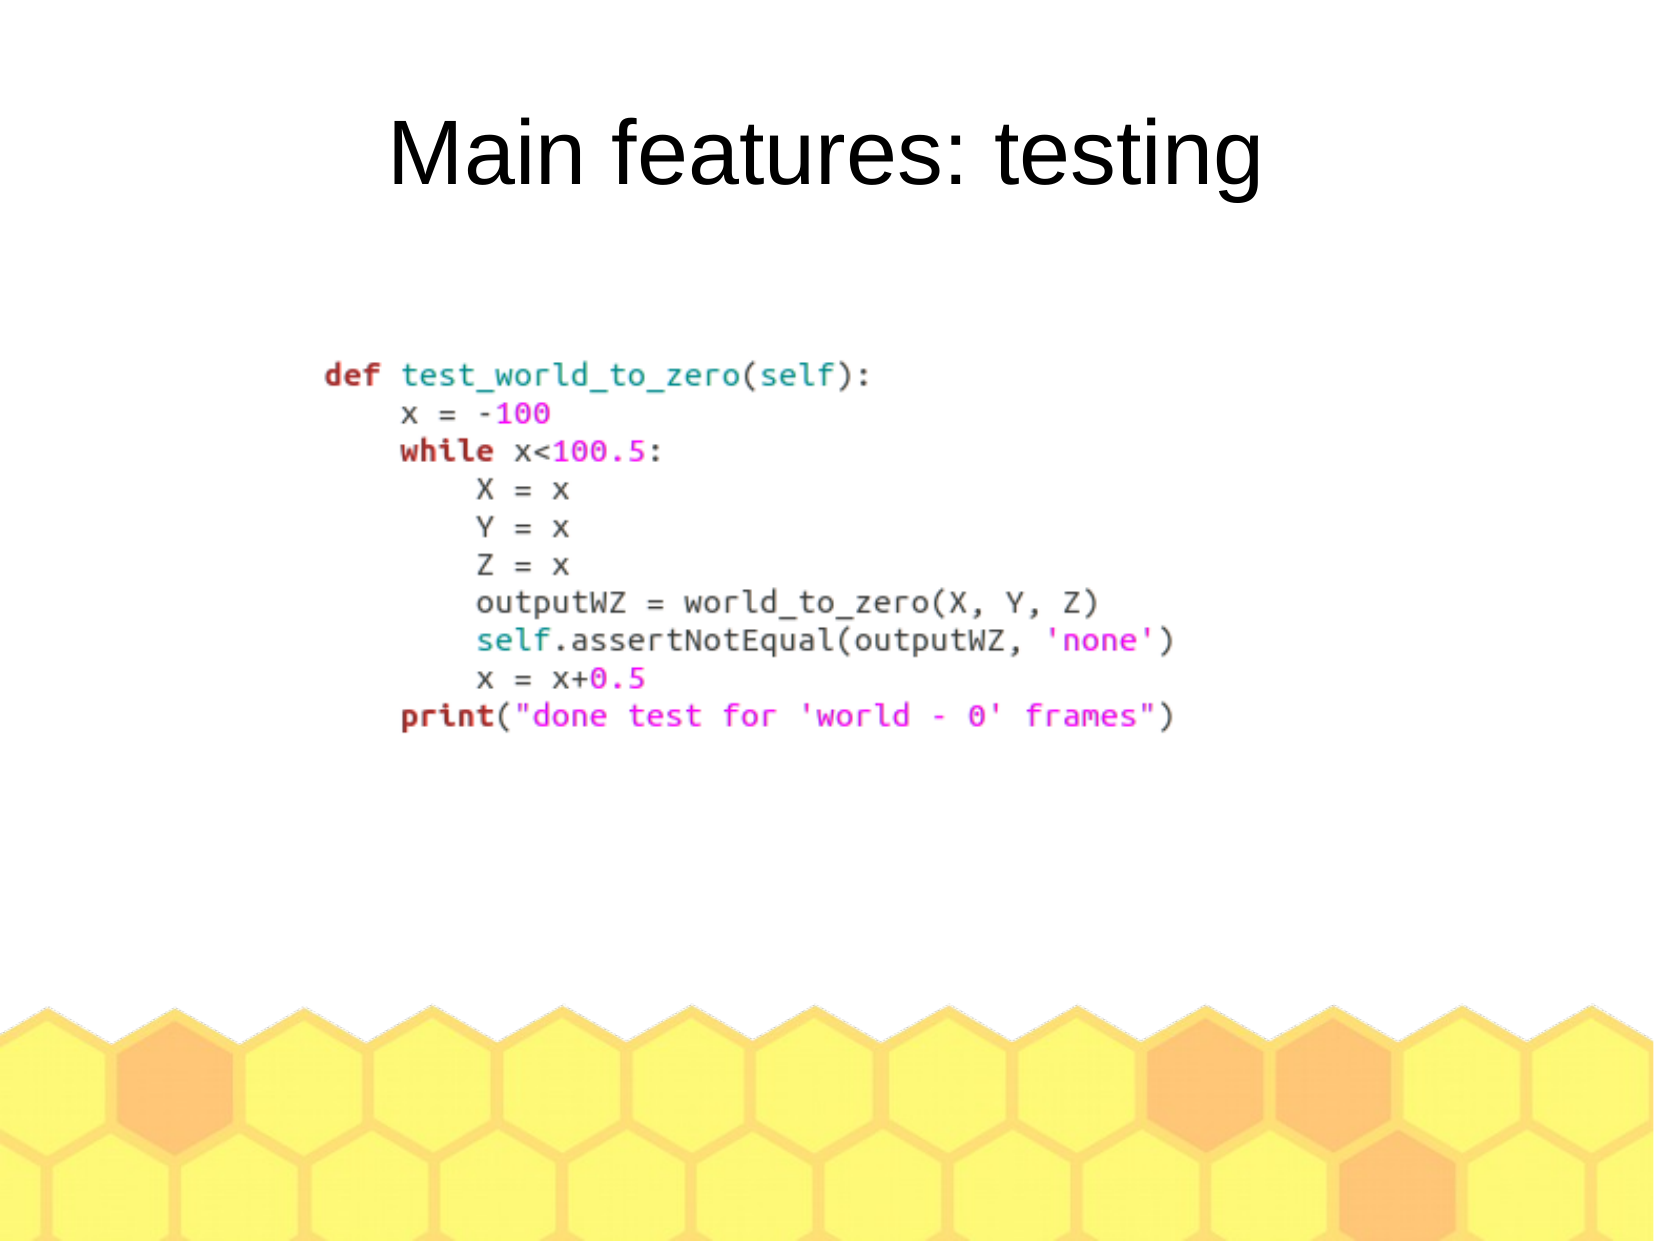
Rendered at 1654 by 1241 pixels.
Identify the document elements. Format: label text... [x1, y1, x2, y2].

picture [0, 1001, 1654, 1241]
title Main features: testing [82, 49, 1571, 257]
picture [300, 340, 1389, 751]
